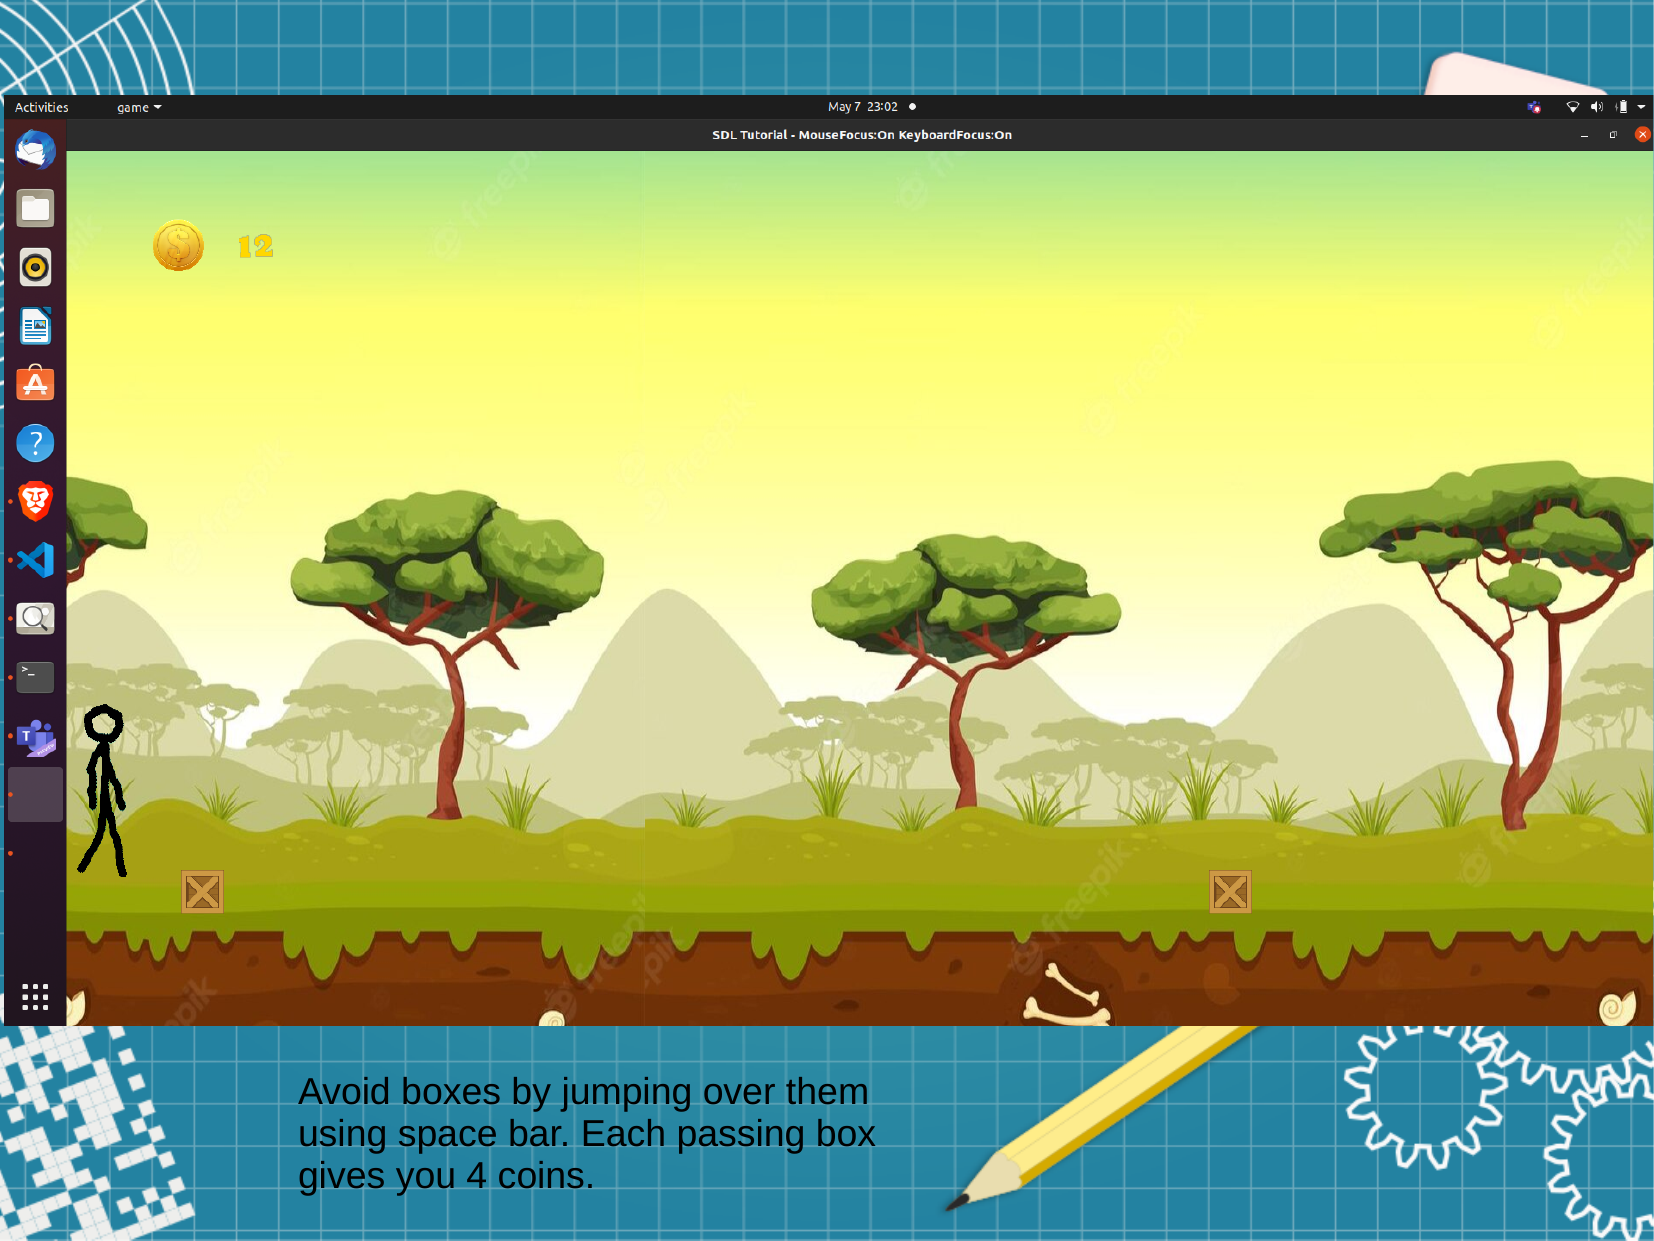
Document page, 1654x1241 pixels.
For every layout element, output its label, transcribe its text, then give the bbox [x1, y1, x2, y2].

text_box Avoid boxes by jumping over them using space bar. Each passing box gives you 4 coins. [283, 1062, 945, 1204]
picture [0, 0, 1654, 1241]
